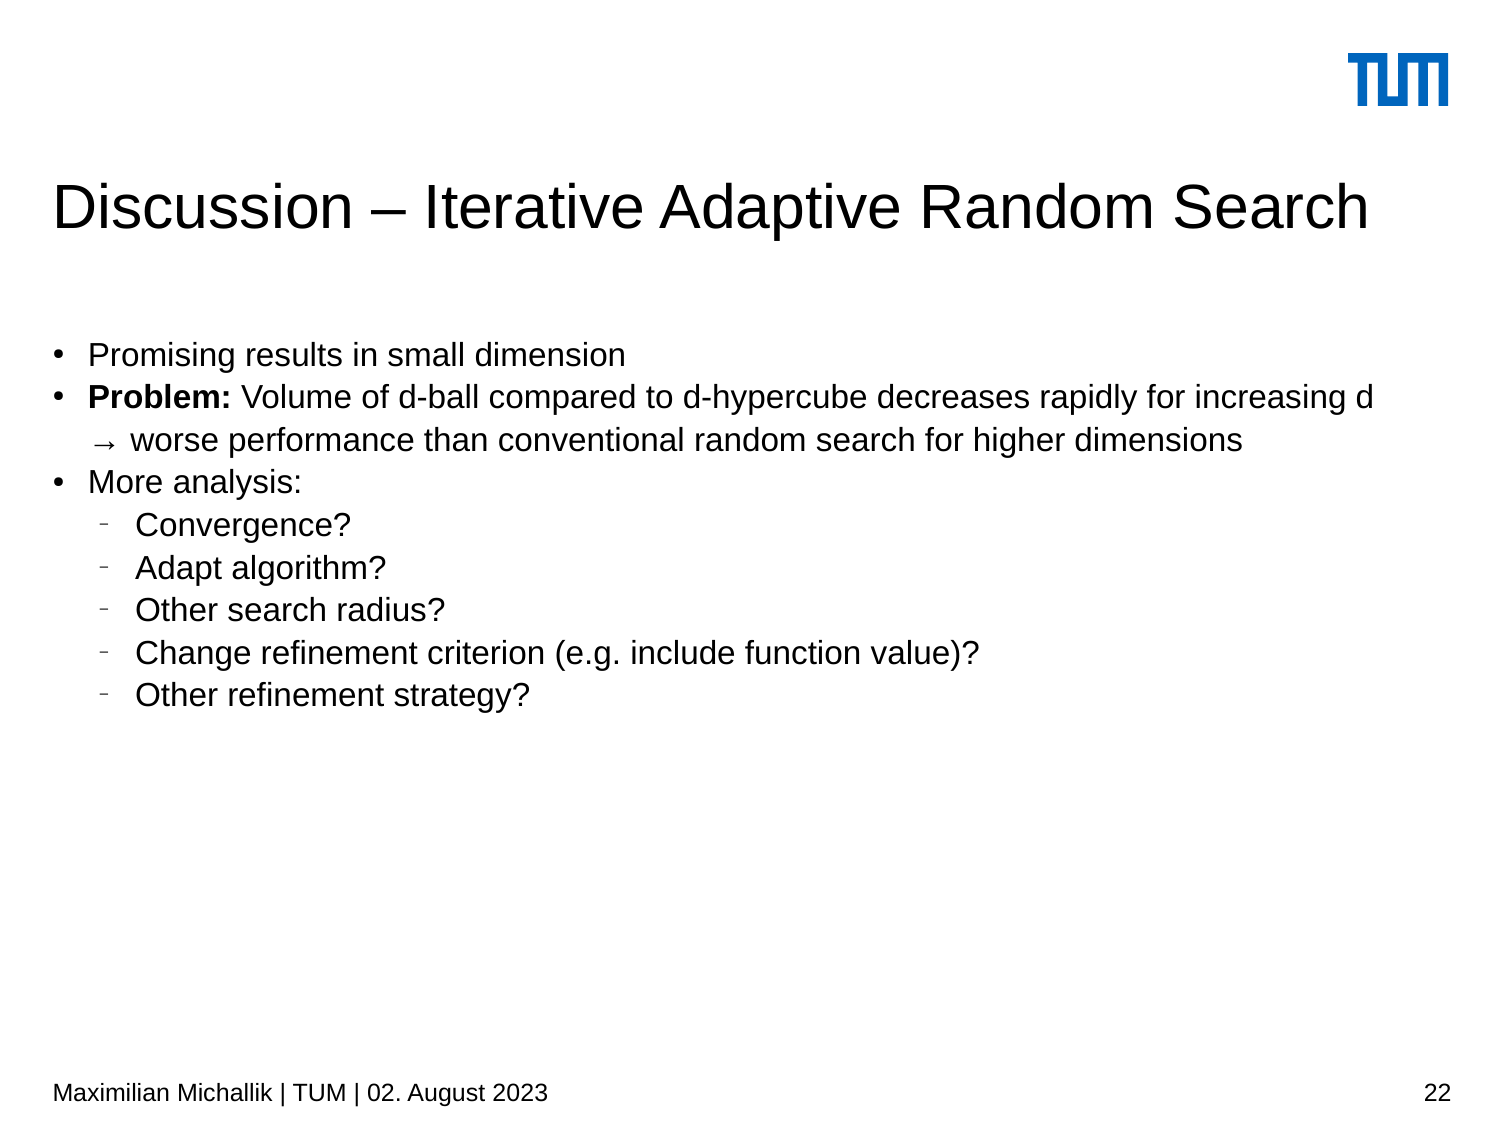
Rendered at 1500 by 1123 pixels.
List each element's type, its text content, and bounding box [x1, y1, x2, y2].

title Discussion – Iterative Adaptive Random Search [52, 171, 1453, 242]
list Promising results in small dimension Problem: Volume of d-ball compared to d-hypercube decreases rapidly for increasing d → worse performance than conventional random search for higher dimensions More analysis: Convergence? Adapt algorithm? Other search radius? Change refinement criterion (e.g. include function value)? Other refinement strategy? [52, 330, 1430, 996]
